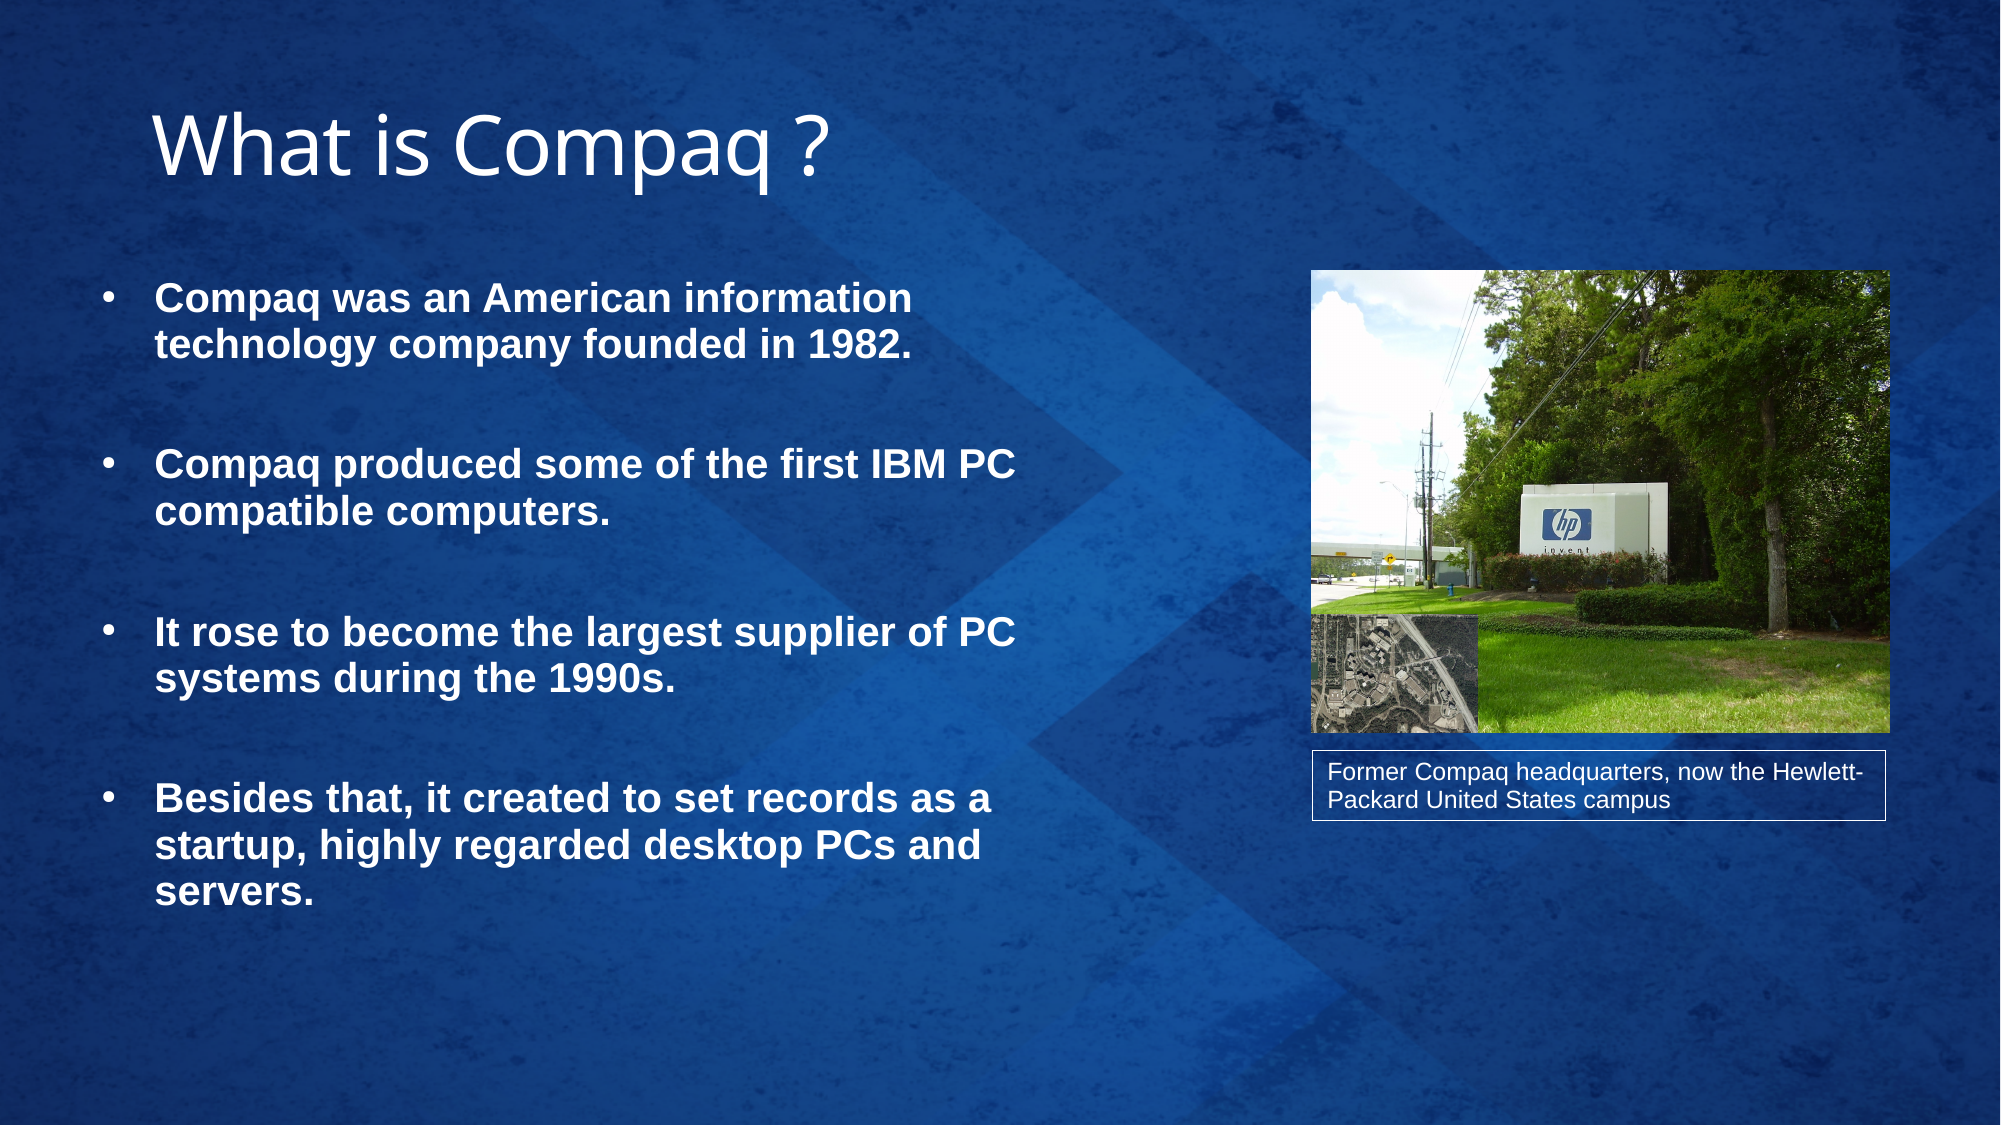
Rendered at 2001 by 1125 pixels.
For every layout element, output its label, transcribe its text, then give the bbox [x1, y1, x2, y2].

picture [0, 0, 2001, 1125]
list Compaq was an American information technology company founded in 1982. Compaq produced some of the first IBM PC compatible computers. It rose to become the largest supplier of PC systems during the 1990s. Besides that, it created to set records as a startup, highly regarded desktop PCs and servers. [83, 274, 1088, 1088]
title What is Compaq ? [136, 71, 1538, 226]
text_box Former Compaq headquarters, now the Hewlett-Packard United States campus [1312, 750, 1886, 821]
